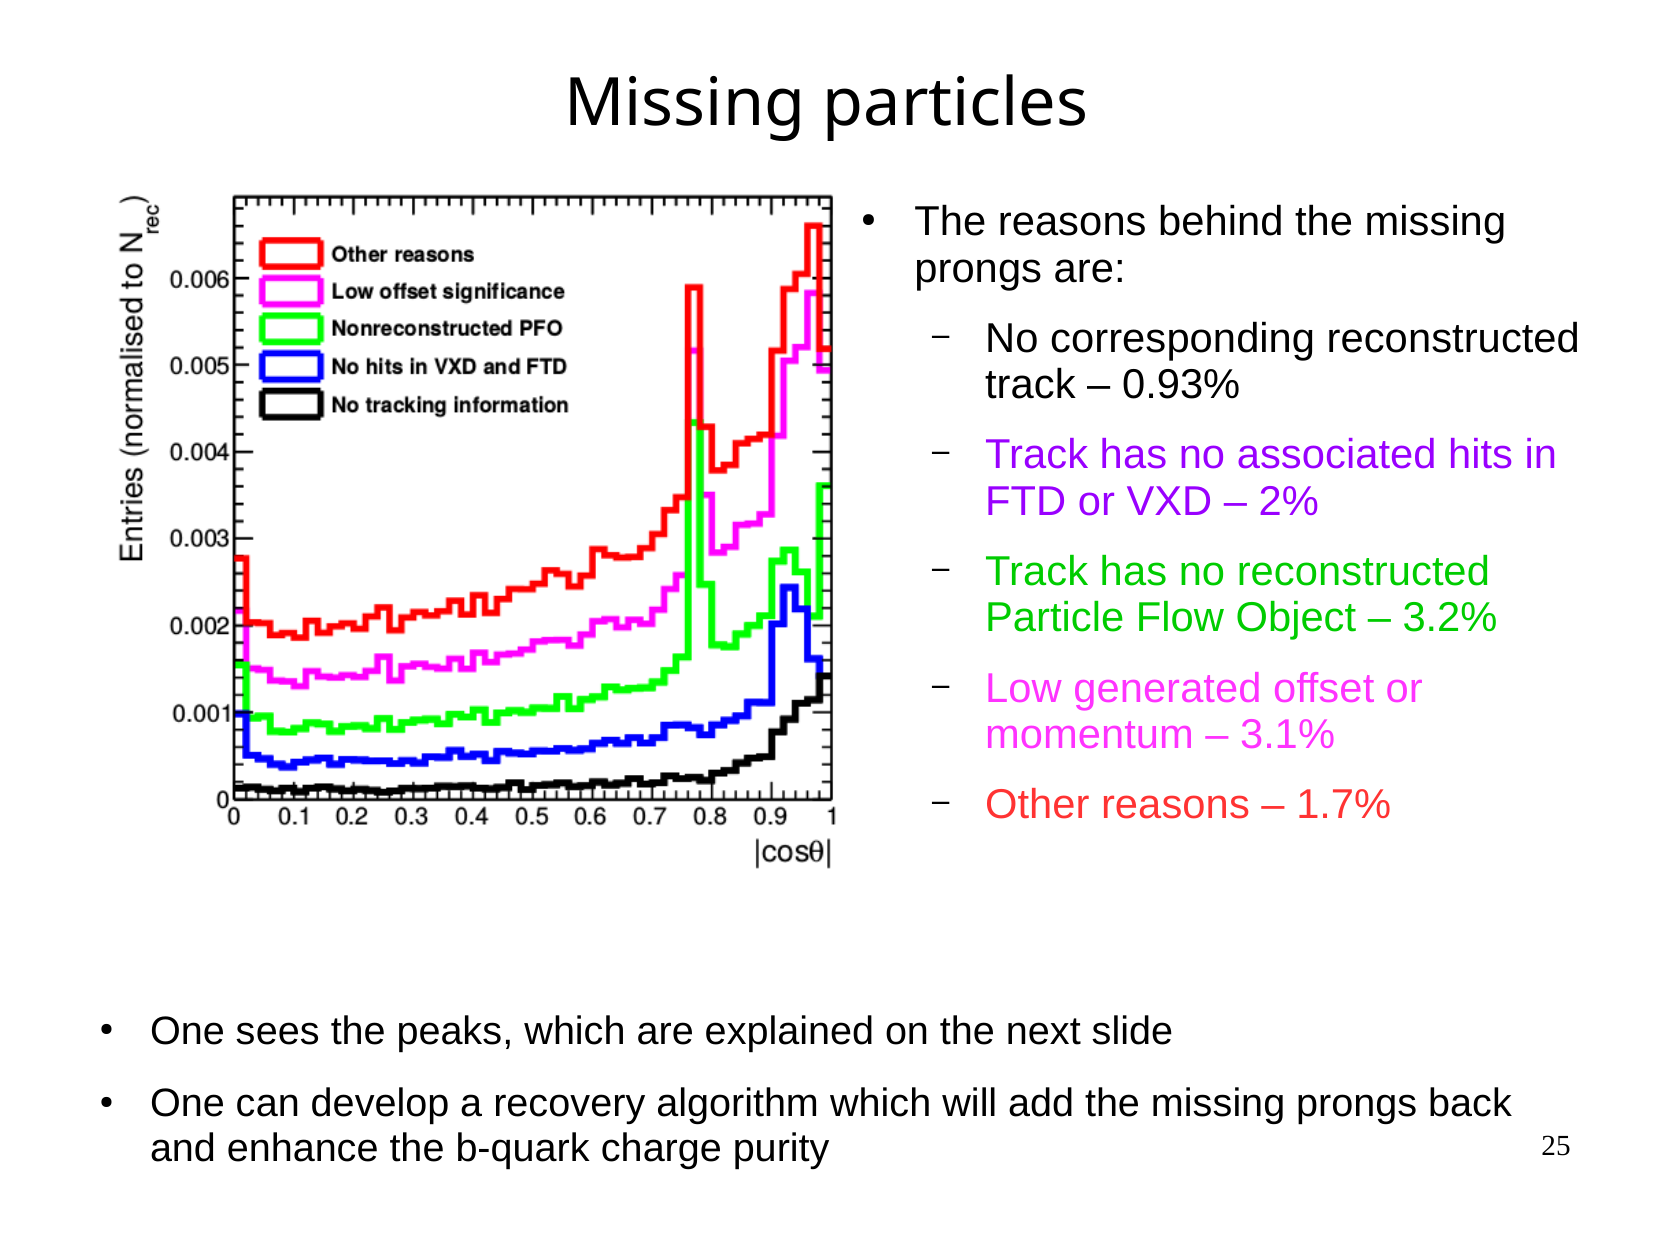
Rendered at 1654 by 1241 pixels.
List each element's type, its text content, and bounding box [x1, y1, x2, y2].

list The reasons behind the missing prongs are: No corresponding reconstructed track – 0.93% Track has no associated hits in FTD or VXD – 2% Track has no reconstructed Particle Flow Object – 3.2% Low generated offset or momentum – 3.1% Other reasons – 1.7% [843, 198, 1616, 1189]
title Missing particles [82, 49, 1571, 151]
picture [93, 183, 859, 897]
list One sees the peaks, which are explained on the next slide One can develop a recovery algorithm which will add the missing prongs back and enhance the b-quark charge purity [82, 1008, 1579, 1171]
